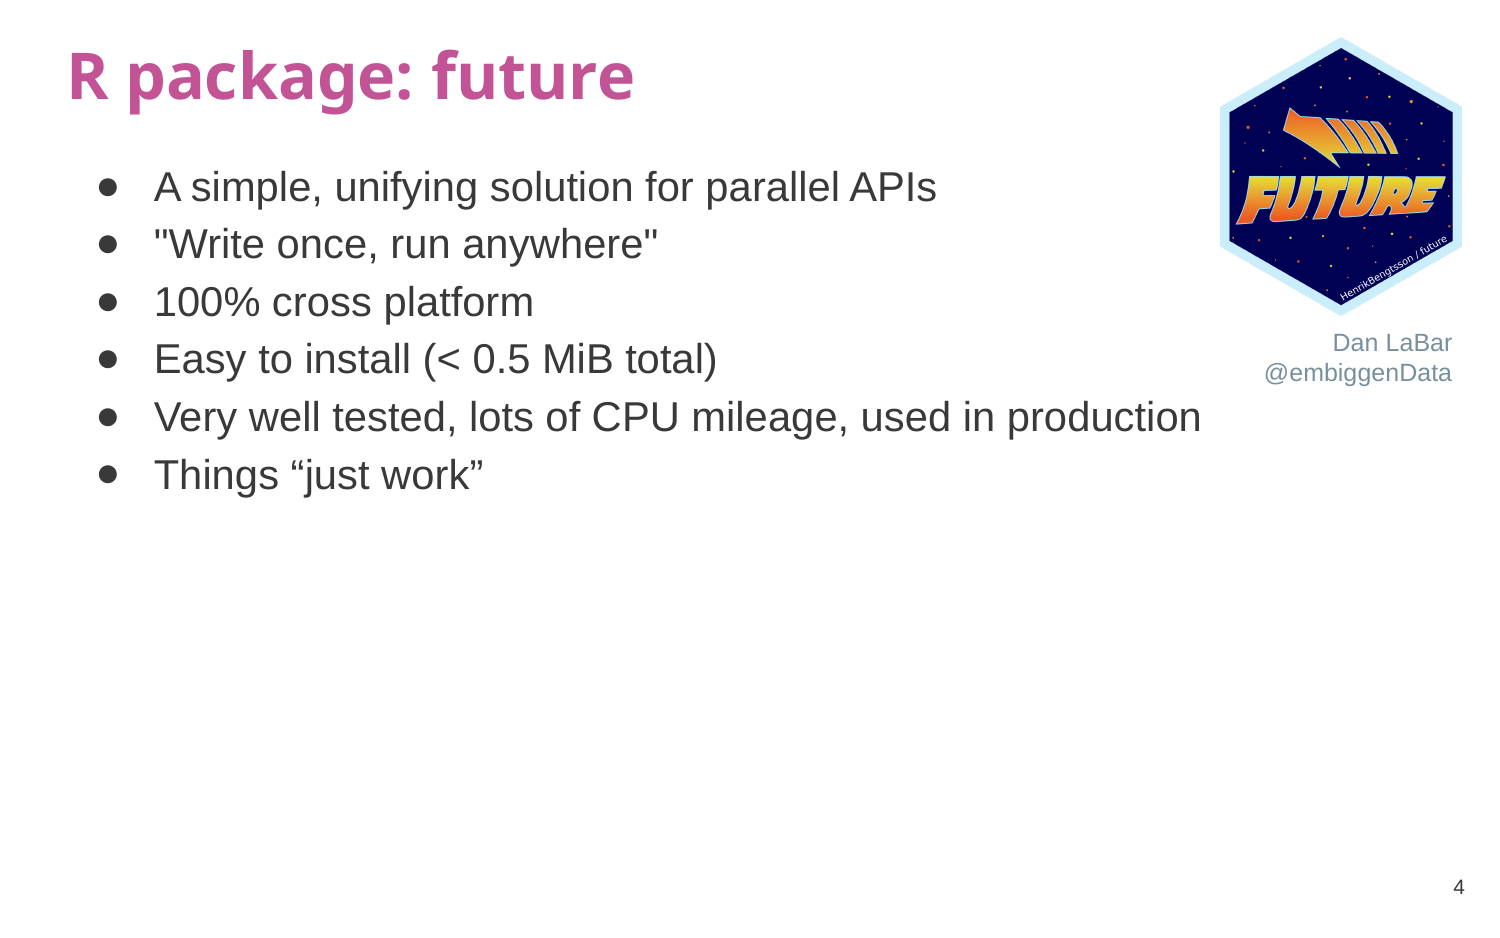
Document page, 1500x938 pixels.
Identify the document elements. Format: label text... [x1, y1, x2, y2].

text_box Dan LaBar @embiggenData [1214, 311, 1468, 395]
slide_number <number> [1389, 849, 1480, 922]
list A simple, unifying solution for parallel APIs "Write once, run anywhere" 100% cross platform Easy to install (< 0.5 MiB total) Very well tested, lots of CPU mileage, used in production Things “just work” [63, 137, 1462, 545]
picture [1220, 37, 1462, 311]
title R package: future [51, 20, 1467, 136]
